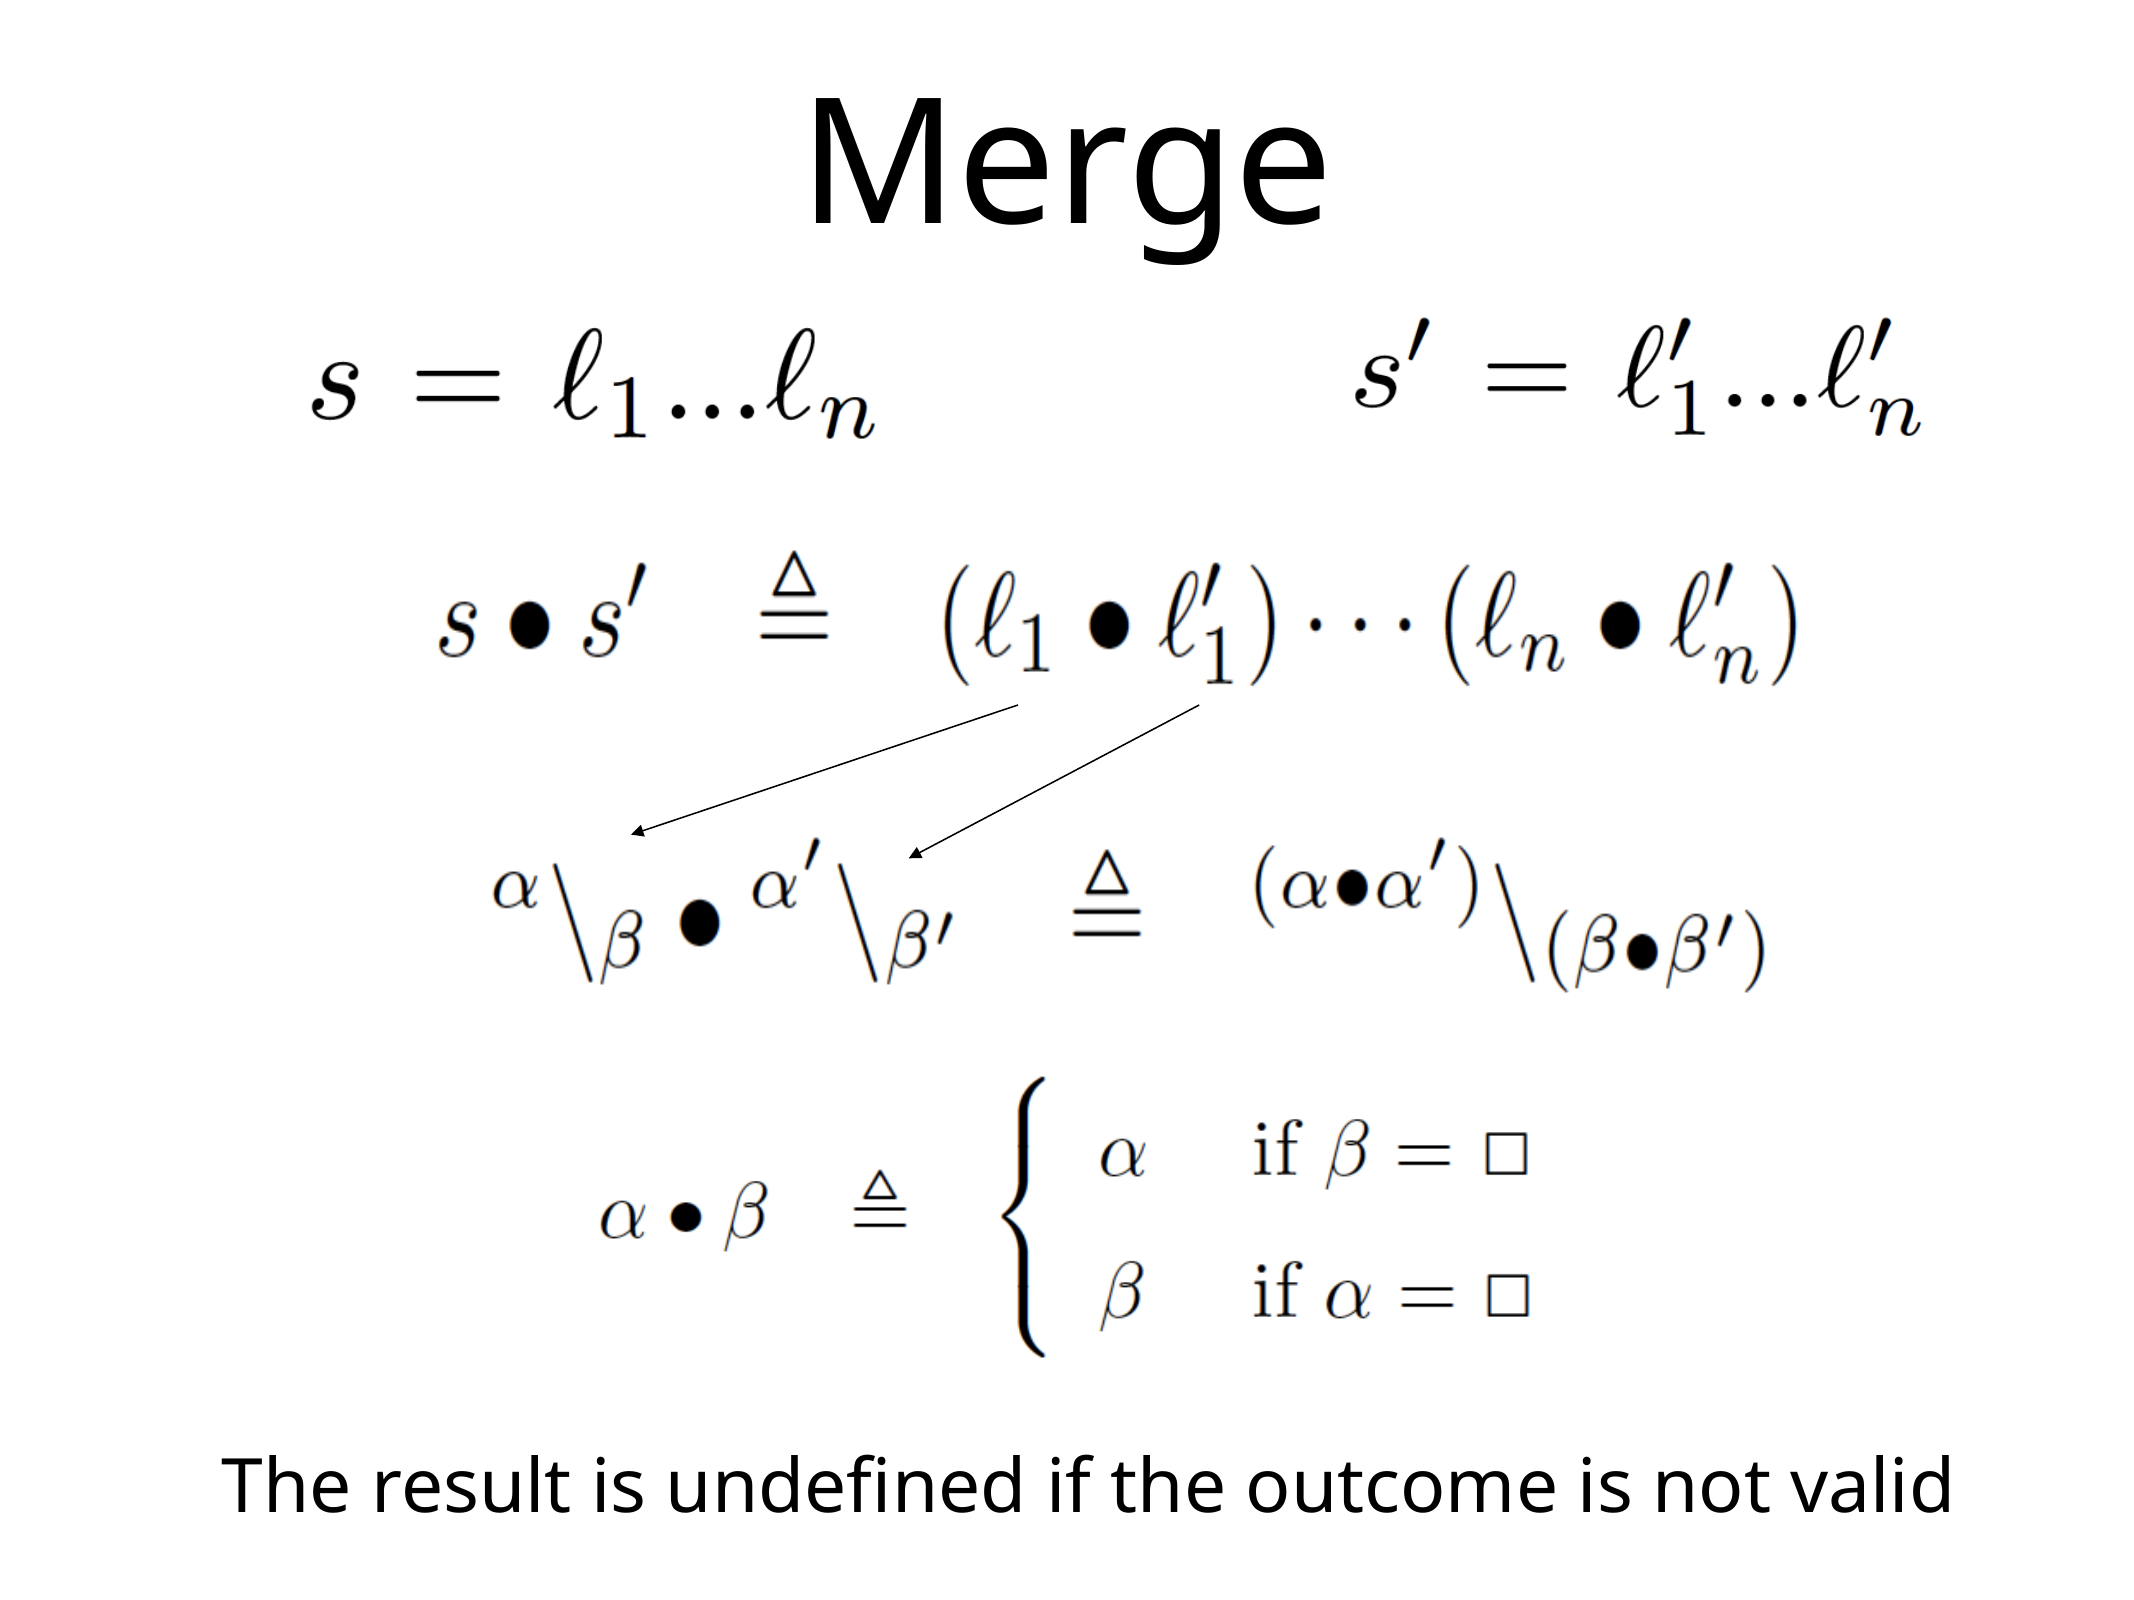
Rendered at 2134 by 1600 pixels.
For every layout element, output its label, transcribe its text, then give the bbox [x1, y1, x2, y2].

picture [407, 543, 1849, 721]
picture [295, 317, 898, 455]
text_box The result is undefined if the outcome is not valid [213, 1429, 1965, 1536]
title Merge [208, 41, 1925, 442]
picture [450, 822, 1816, 1036]
picture [1346, 305, 1936, 455]
picture [572, 1056, 1595, 1374]
